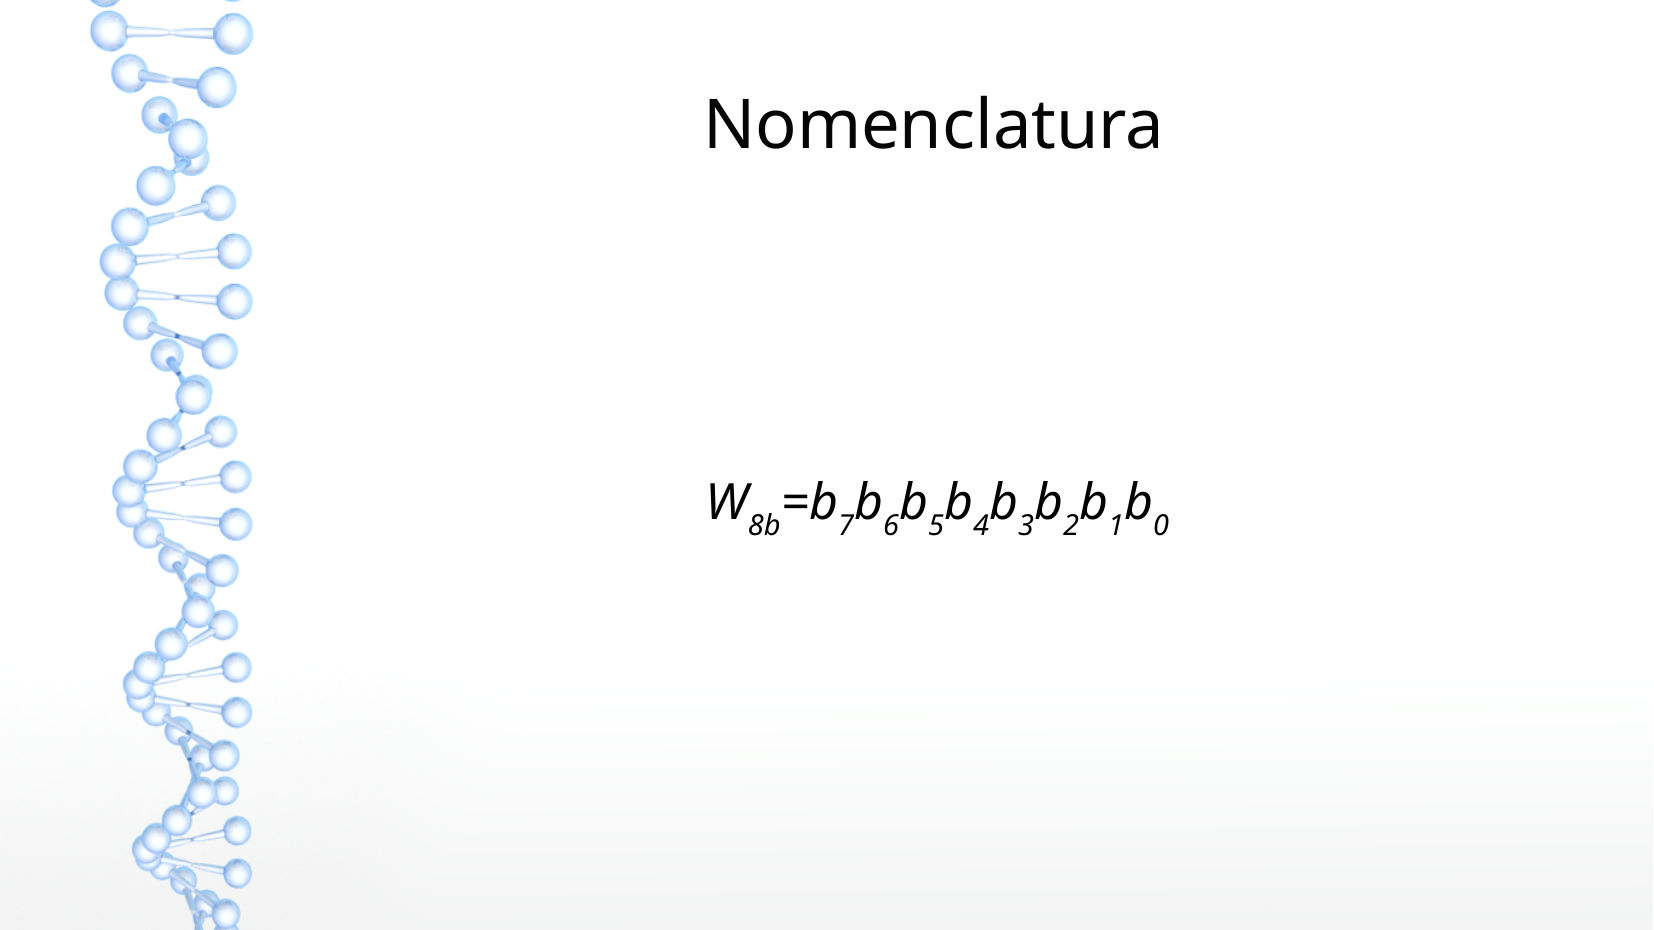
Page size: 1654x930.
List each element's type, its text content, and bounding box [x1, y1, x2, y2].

text_box W8b=b7b6b5b4b3b2b1b0 [419, 458, 1455, 555]
picture [0, 0, 1654, 930]
title Nomenclatura [269, 44, 1599, 199]
